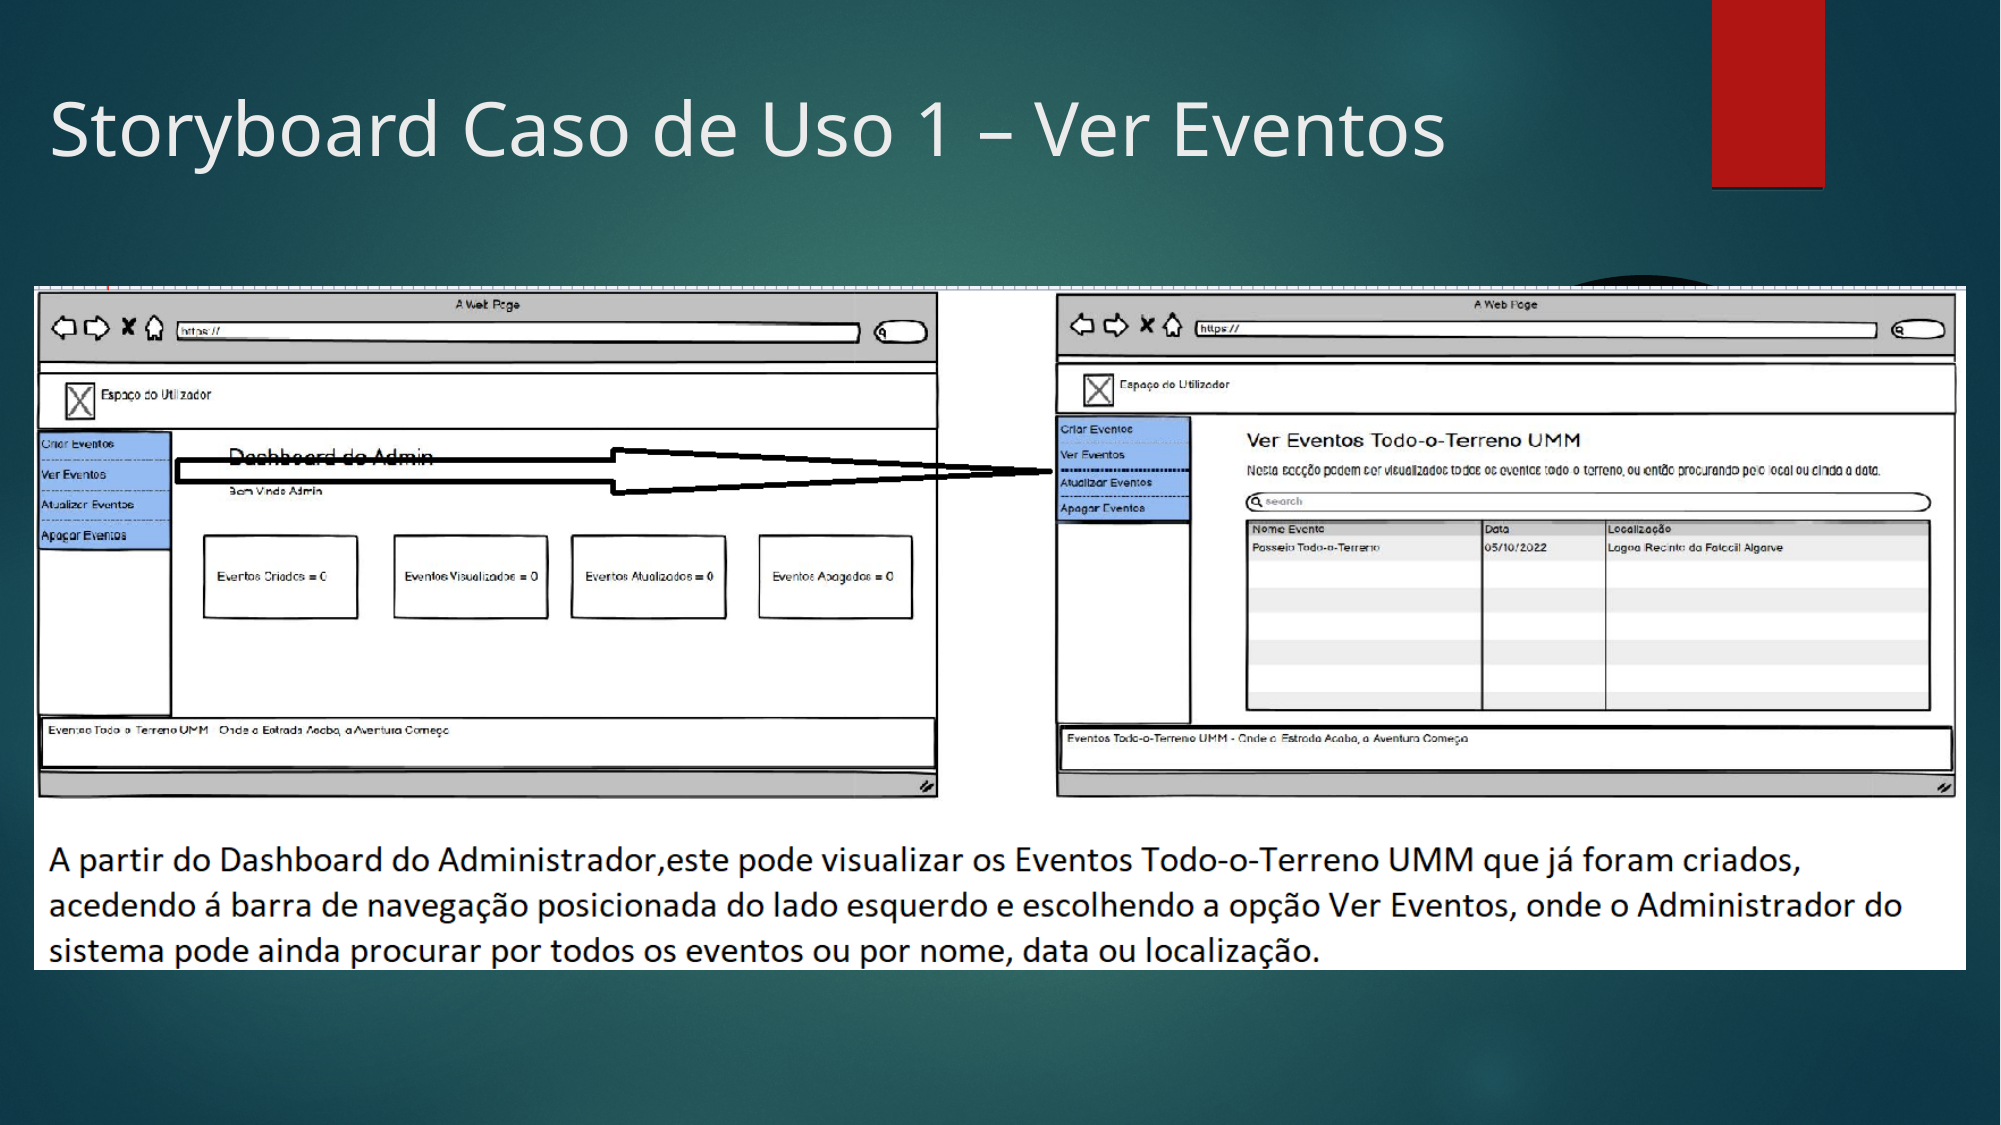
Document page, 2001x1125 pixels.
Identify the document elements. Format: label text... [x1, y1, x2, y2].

title Storyboard Caso de Uso 1 – Ver Eventos [34, 74, 1988, 305]
picture [34, 286, 1966, 970]
